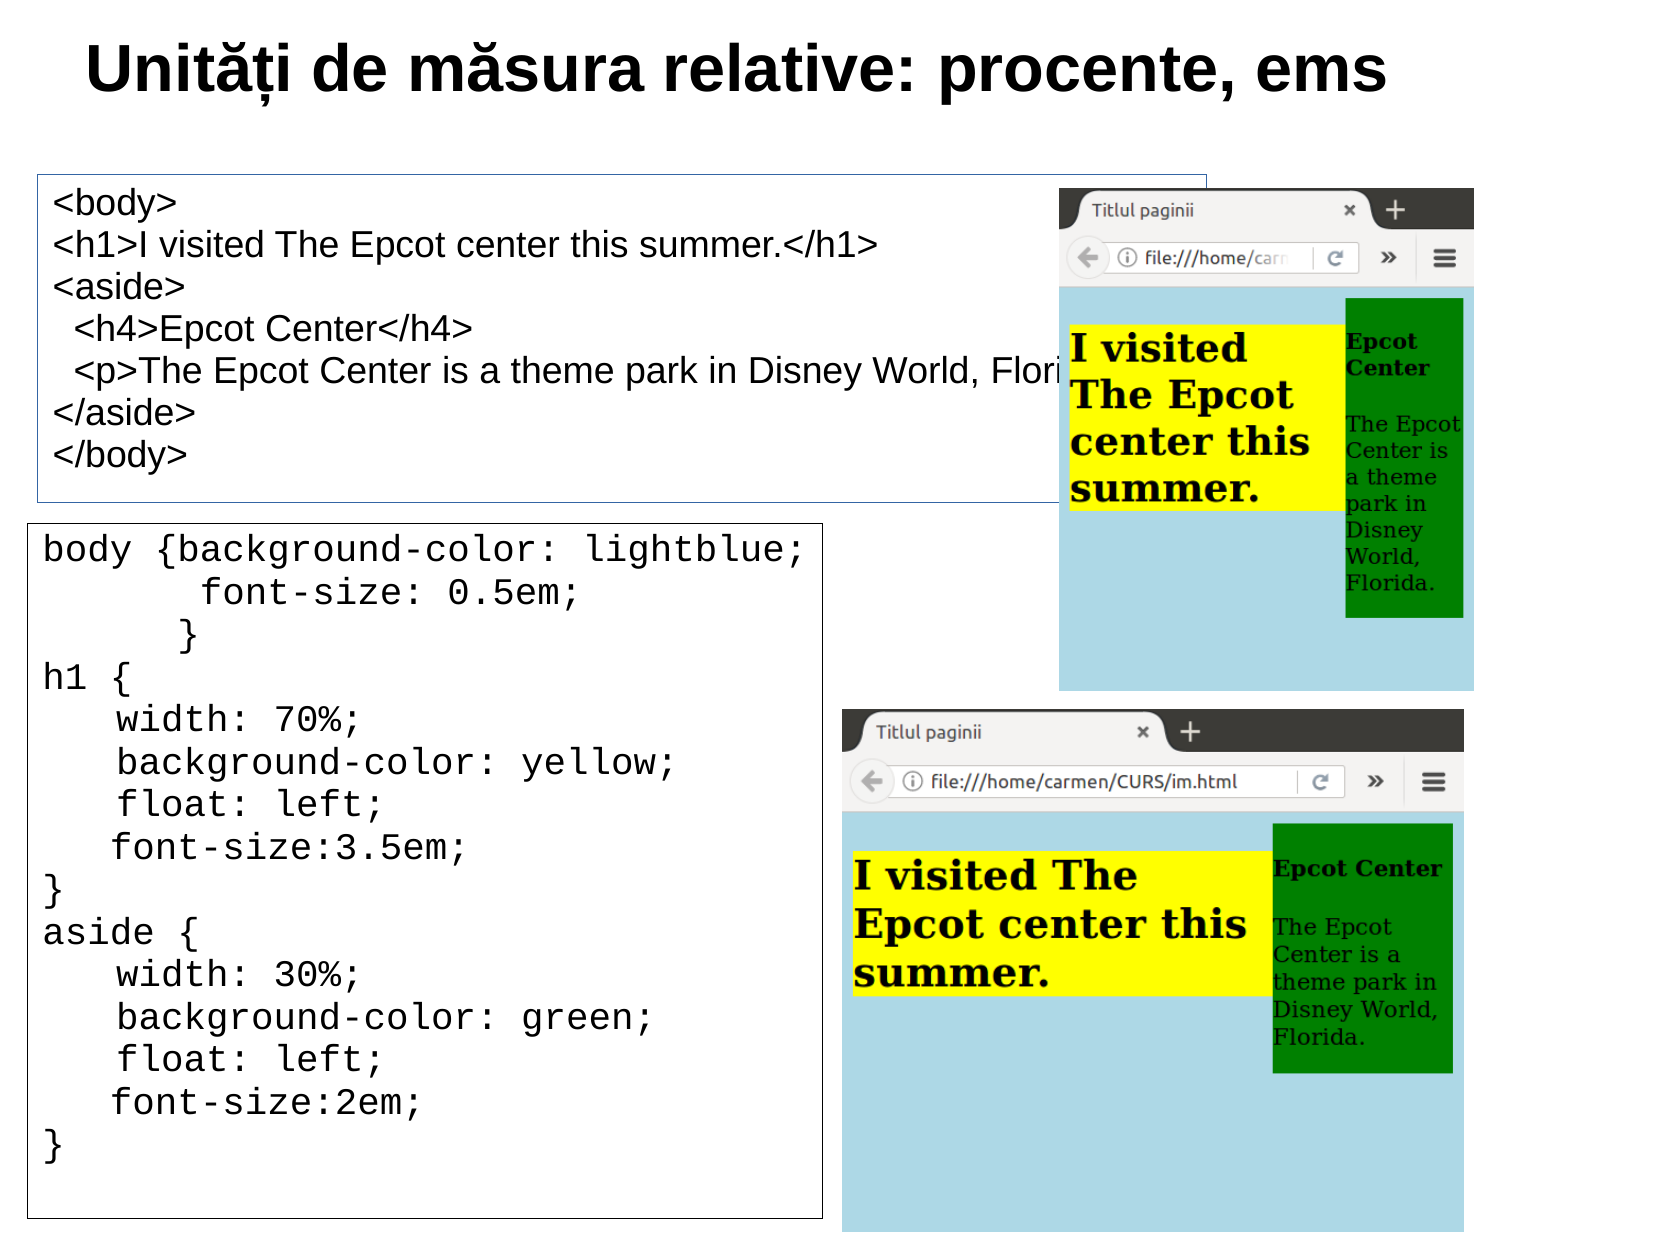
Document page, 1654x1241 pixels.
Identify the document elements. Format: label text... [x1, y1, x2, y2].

text_box Unități de măsura relative: procente, ems [70, 23, 1477, 188]
text_box <body> <h1>I visited The Epcot center this summer.</h1> <aside> <h4>Epcot Center</h4> <p>The Epcot Center is a theme park in Disney World, Florida.</p> </aside> </body> [37, 174, 1059, 503]
picture [842, 709, 1464, 1232]
picture [1059, 188, 1474, 691]
text_box body {background-color: lightblue; font-size: 0.5em; } h1 { width: 70%; background-color: yellow; float: left; font-size:3.5em; } aside { width: 30%; background-color: green; float: left; font-size:2em; } [27, 523, 823, 1219]
